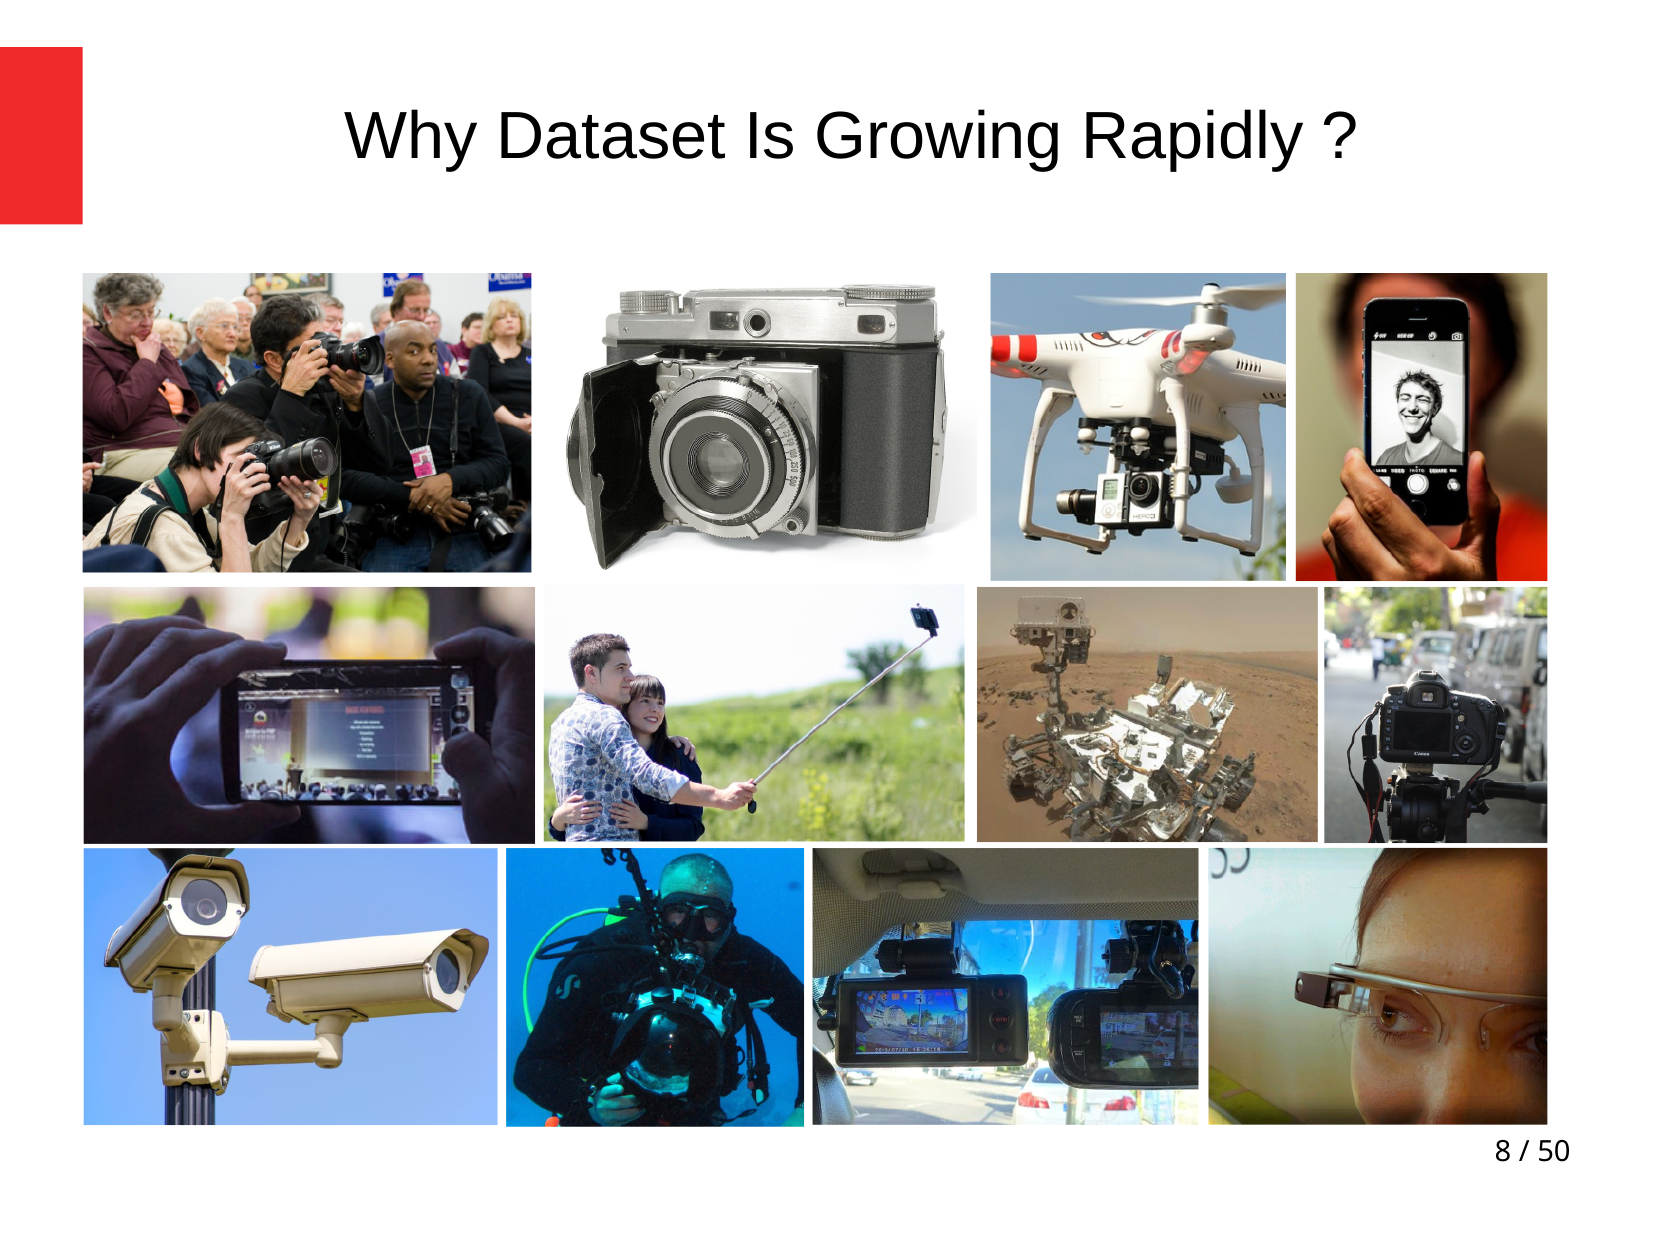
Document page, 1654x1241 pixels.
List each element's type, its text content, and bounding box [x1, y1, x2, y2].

text_box Why Dataset Is Growing Rapidly ? [330, 90, 1441, 181]
picture [75, 264, 1561, 1128]
